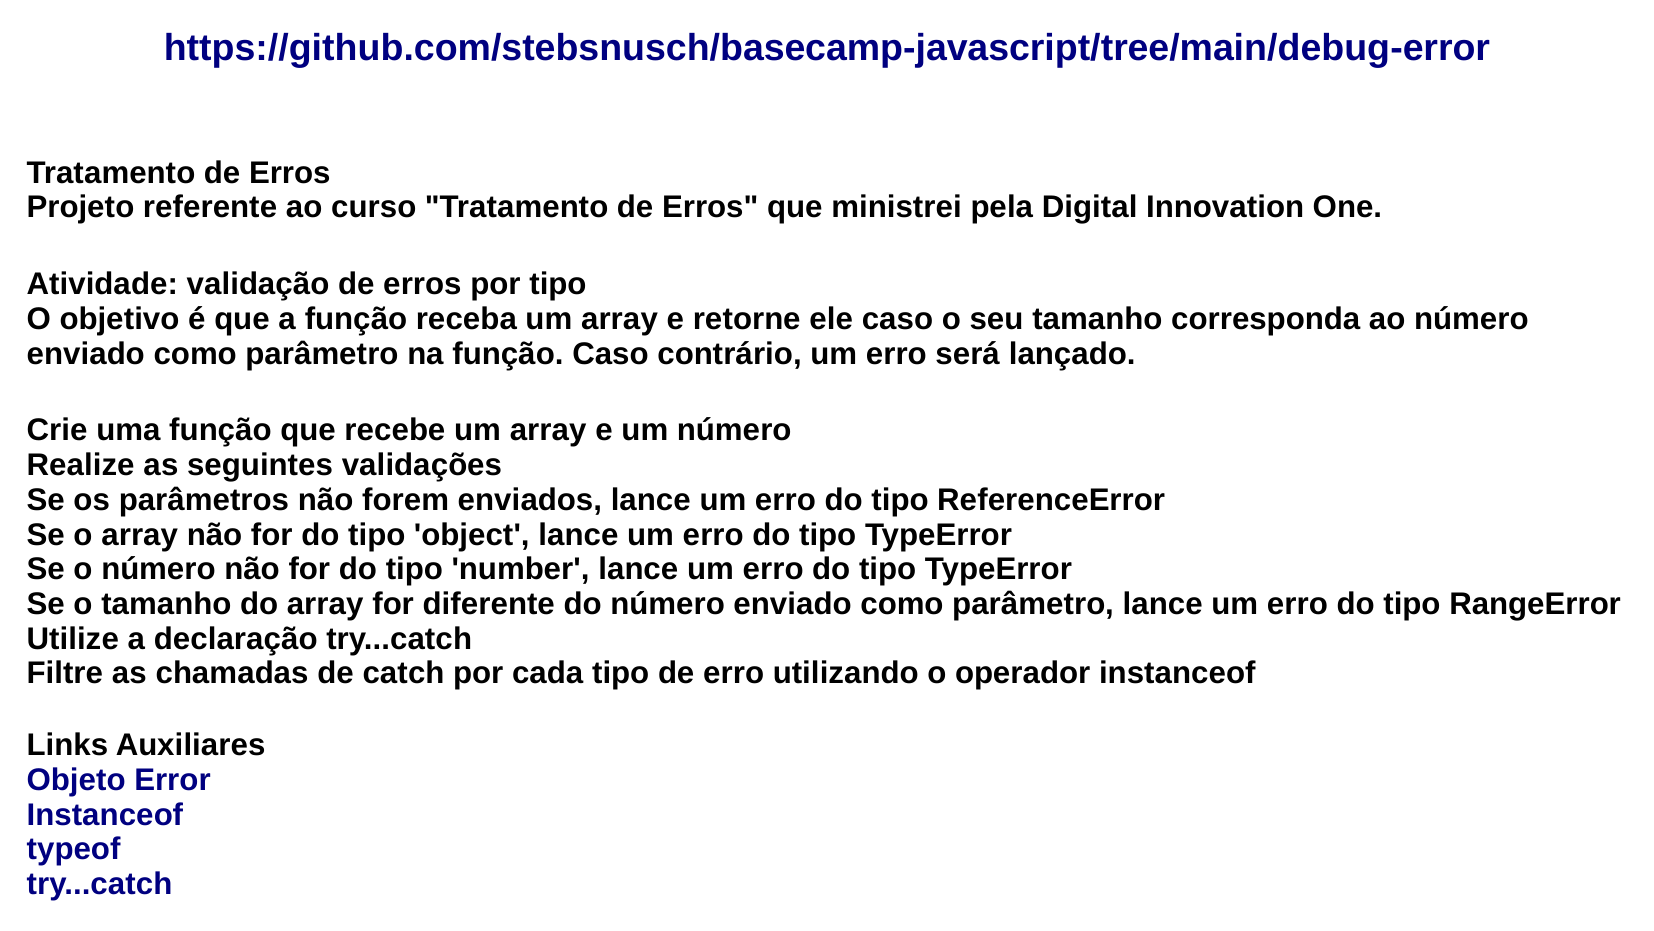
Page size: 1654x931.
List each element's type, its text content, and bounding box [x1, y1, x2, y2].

text_box https://github.com/stebsnusch/basecamp-javascript/tree/main/debug-error [148, 19, 1506, 119]
text_box Tratamento de Erros Projeto referente ao curso "Tratamento de Erros" que ministrei pela Digital Innovation One. Atividade: validação de erros por tipo O objetivo é que a função receba um array e retorne ele caso o seu tamanho corresponda ao número enviado como parâmetro na função. Caso contrário, um erro será lançado. Crie uma função que recebe um array e um número Realize as seguintes validações Se os parâmetros não forem enviados, lance um erro do tipo ReferenceError Se o array não for do tipo 'object', lance um erro do tipo TypeError Se o número não for do tipo 'number', lance um erro do tipo TypeError Se o tamanho do array for diferente do número enviado como parâmetro, lance um erro do tipo RangeError Utilize a declaração try...catch Filtre as chamadas de catch por cada tipo de erro utilizando o operador instanceof Links Auxiliares Objeto Error Instanceof typeof try...catch [11, 147, 1646, 928]
